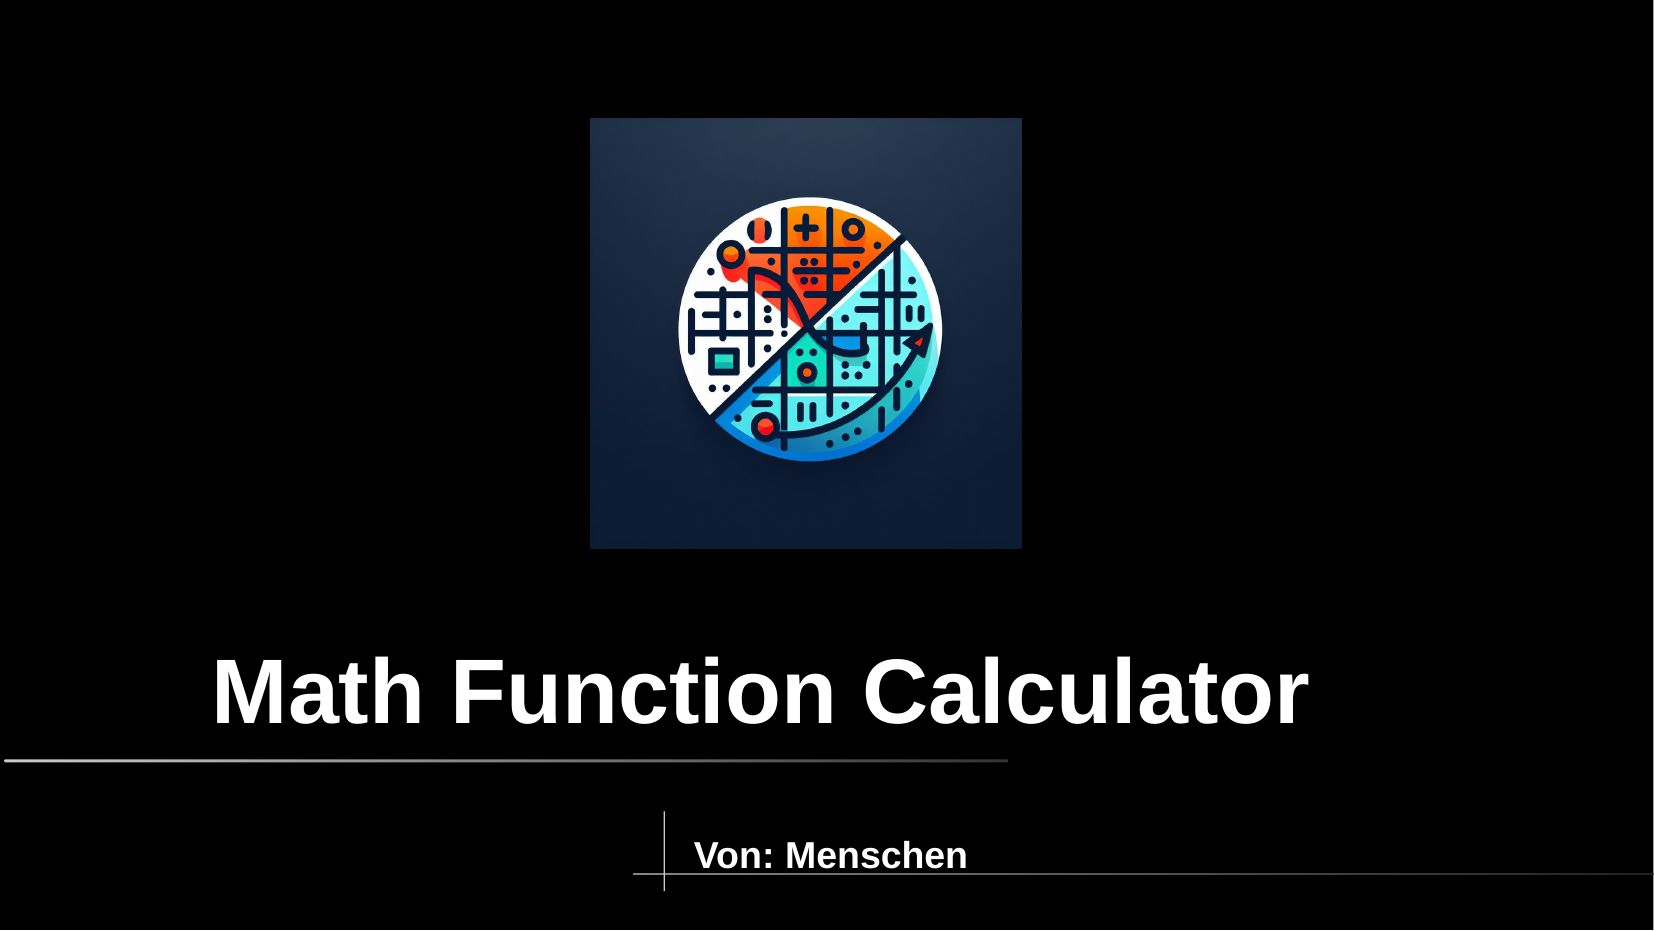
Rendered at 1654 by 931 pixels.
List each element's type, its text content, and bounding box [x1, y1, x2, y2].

picture [590, 118, 1022, 549]
text_box Von: Menschen [679, 826, 1270, 886]
title Math Function Calculator [23, 637, 1501, 746]
